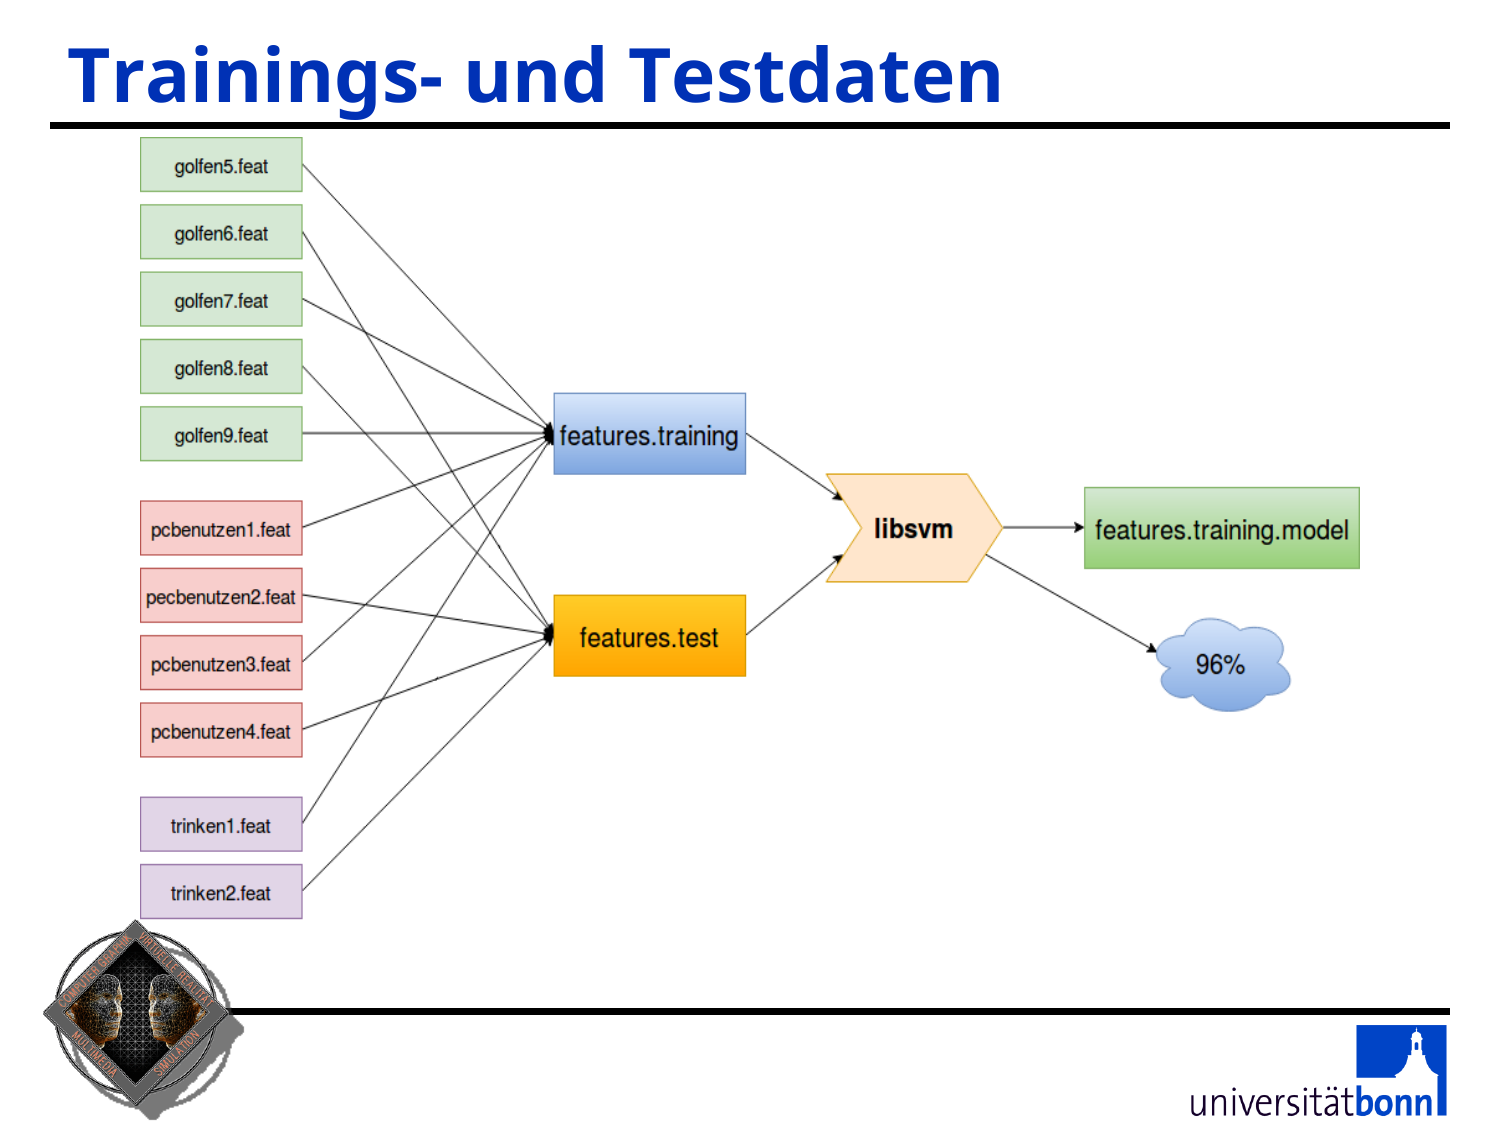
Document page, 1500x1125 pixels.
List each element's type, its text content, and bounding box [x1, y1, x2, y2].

title Trainings- und Testdaten [53, 18, 1447, 126]
picture [1189, 1023, 1448, 1117]
picture [41, 137, 1360, 1106]
